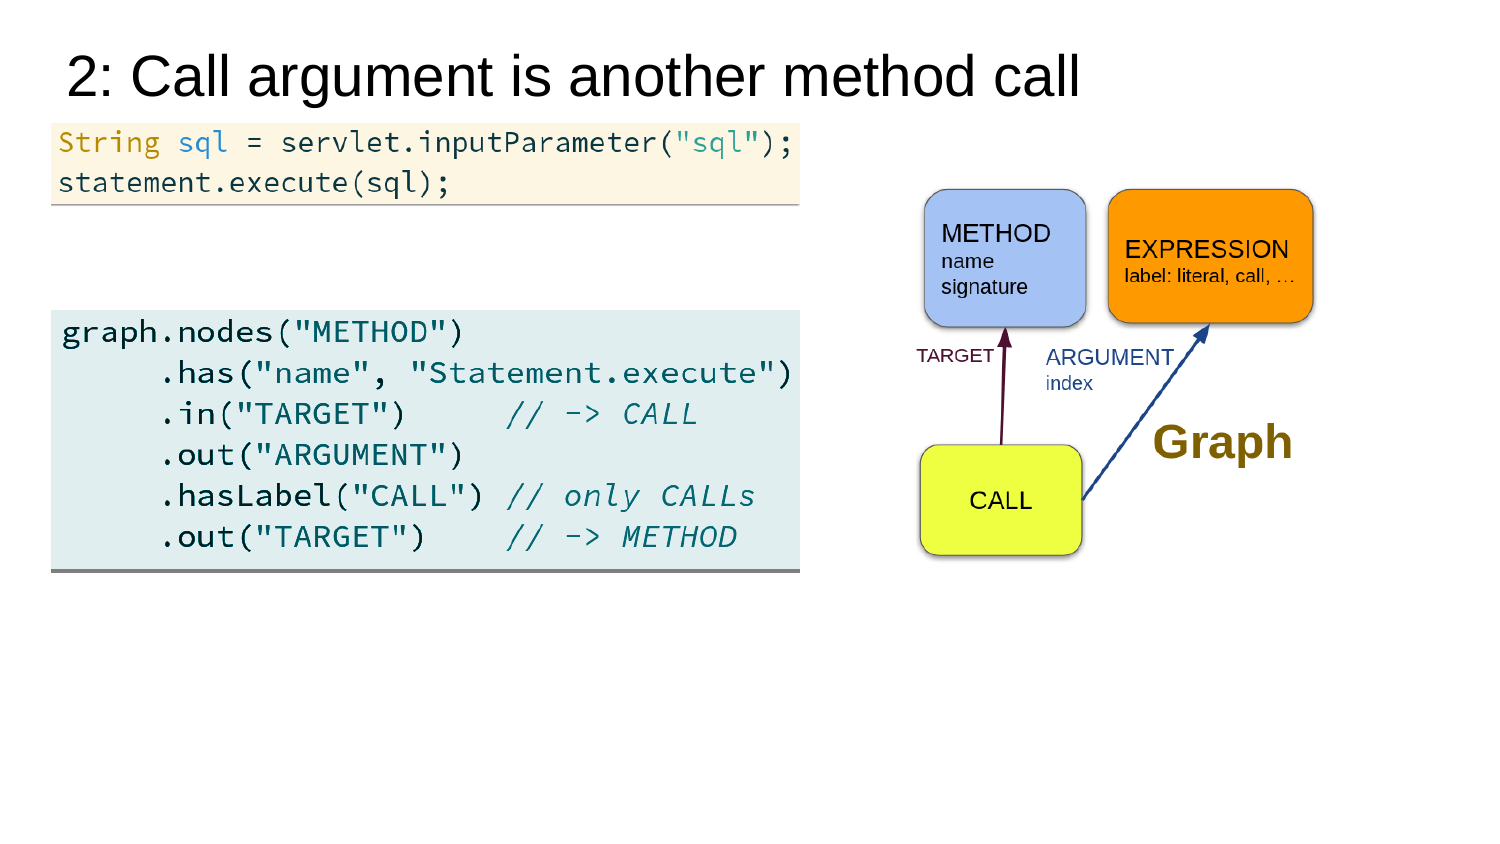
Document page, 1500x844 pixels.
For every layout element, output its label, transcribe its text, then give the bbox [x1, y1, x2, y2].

title 2: Call argument is another method call [51, 23, 1449, 117]
picture [51, 310, 800, 569]
picture [909, 181, 1324, 569]
picture [51, 123, 800, 205]
